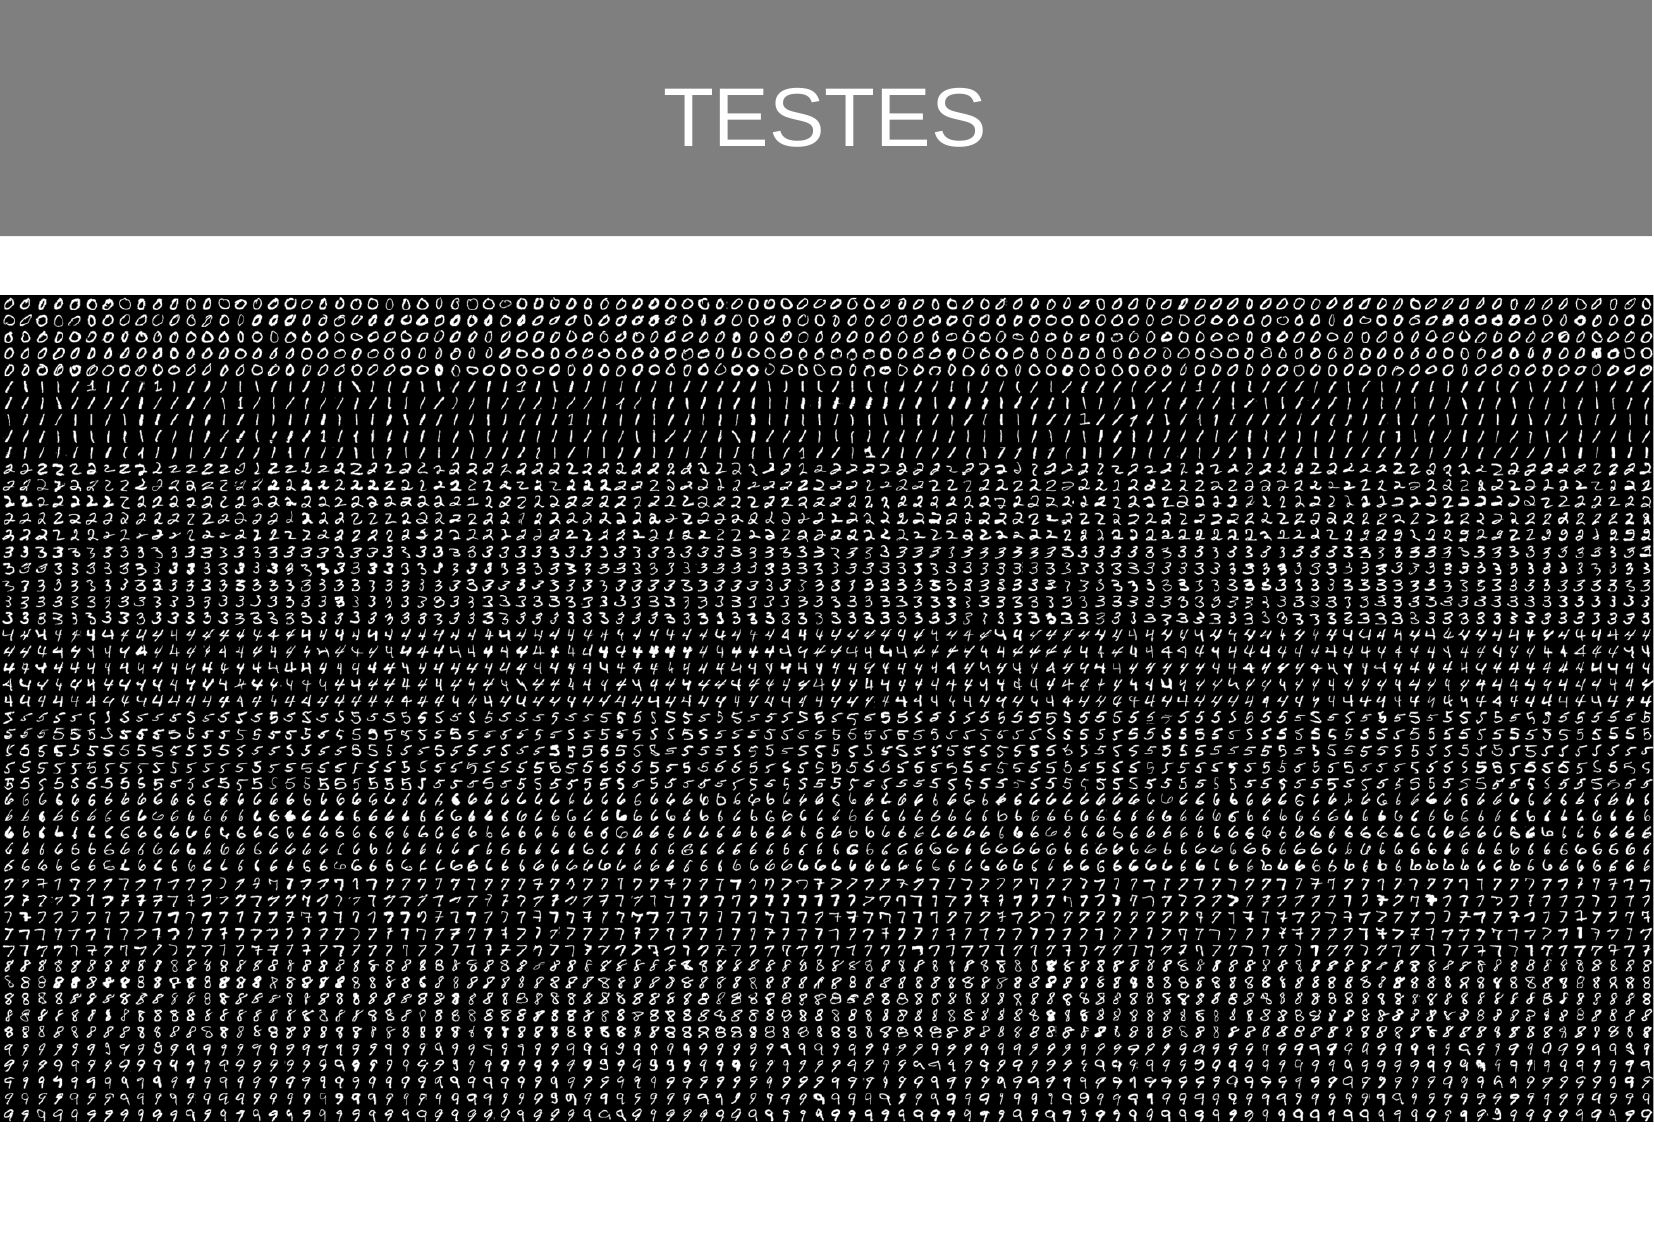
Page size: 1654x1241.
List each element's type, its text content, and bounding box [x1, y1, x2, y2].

text_box TESTES [0, 0, 1652, 237]
picture [0, 295, 1654, 1122]
